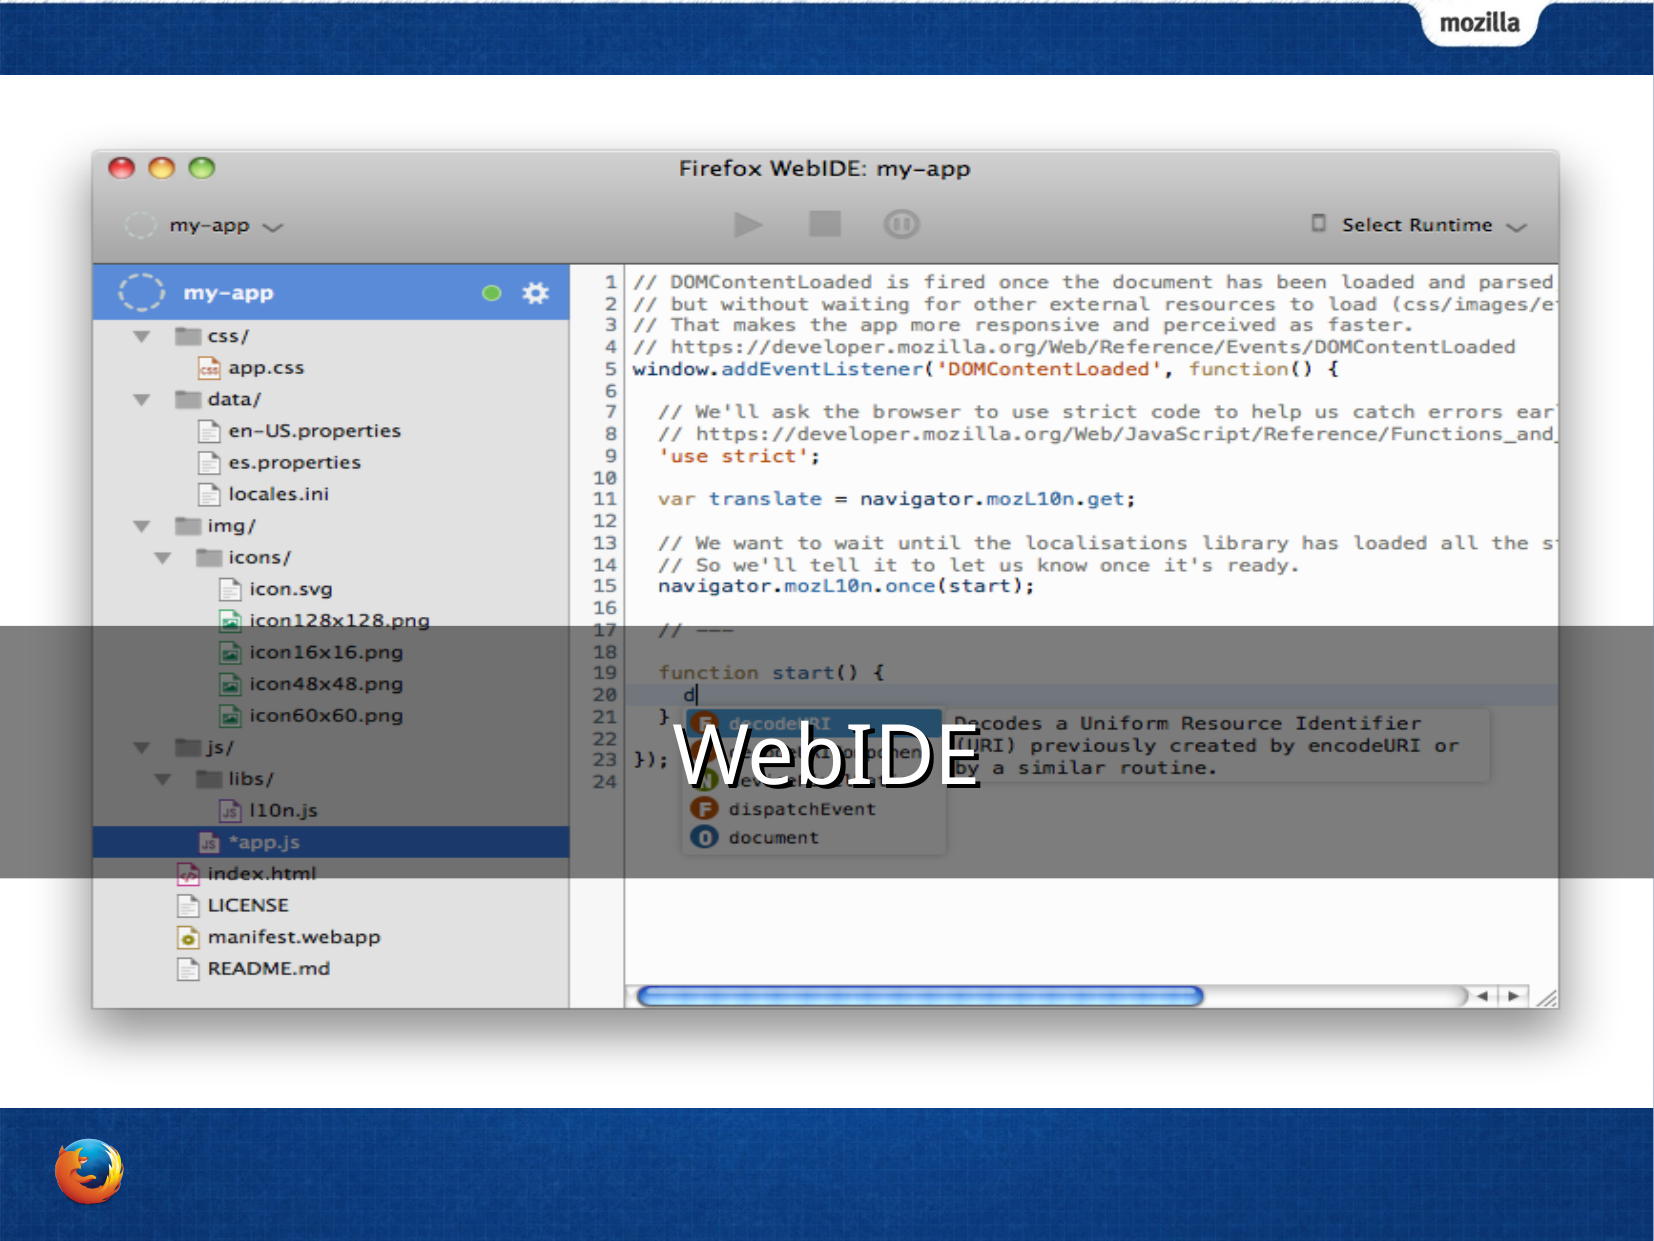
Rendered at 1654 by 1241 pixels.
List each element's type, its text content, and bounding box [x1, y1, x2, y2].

picture [0, 879, 1654, 1241]
picture [0, 0, 1654, 625]
text_box WebIDE [0, 625, 1654, 879]
